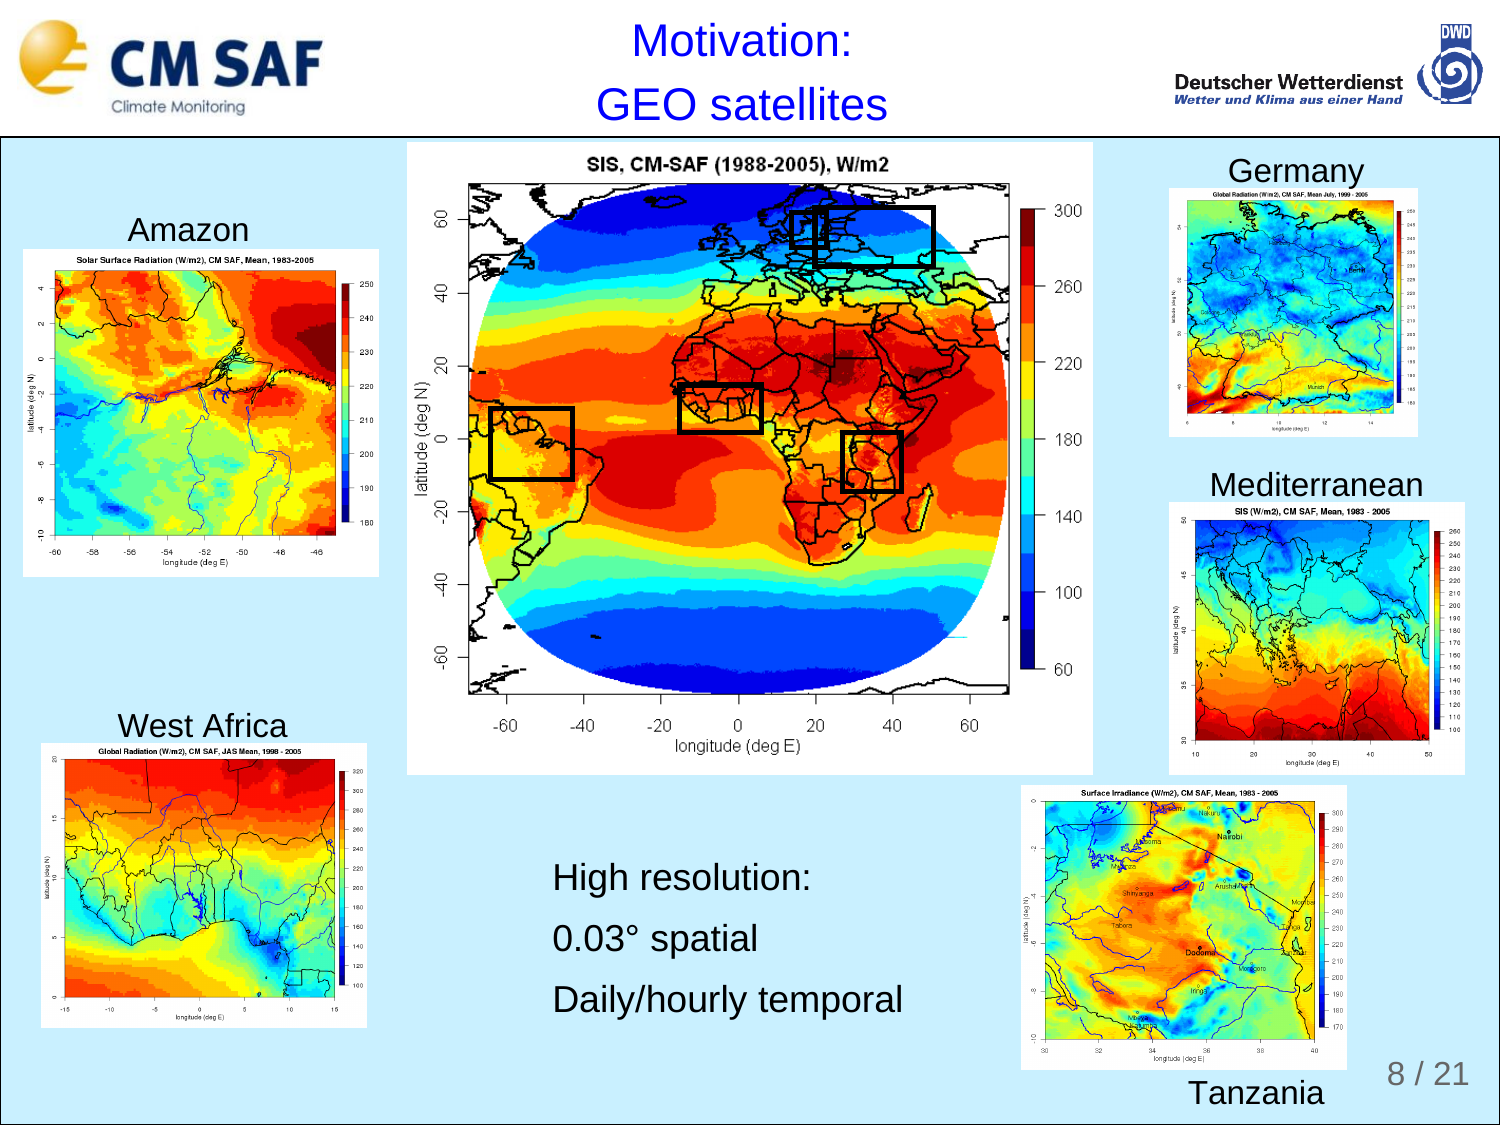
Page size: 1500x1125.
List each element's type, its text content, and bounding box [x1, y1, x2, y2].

text_box High resolution: 0.03° spatial Daily/hourly temporal [537, 838, 963, 1028]
text_box West Africa [102, 696, 303, 753]
picture [1175, 24, 1483, 104]
picture [1169, 188, 1418, 438]
text_box Amazon [112, 200, 265, 257]
picture [41, 743, 367, 1028]
text_box Motivation: GEO satellites [313, 1, 1172, 80]
picture [17, 19, 325, 117]
text_box Mediterranean [1194, 455, 1439, 512]
picture [1169, 502, 1465, 775]
picture [407, 142, 1093, 775]
picture [23, 249, 379, 577]
text_box Tanzania [1173, 1063, 1340, 1120]
text_box Germany [1213, 141, 1380, 197]
picture [1021, 785, 1347, 1070]
